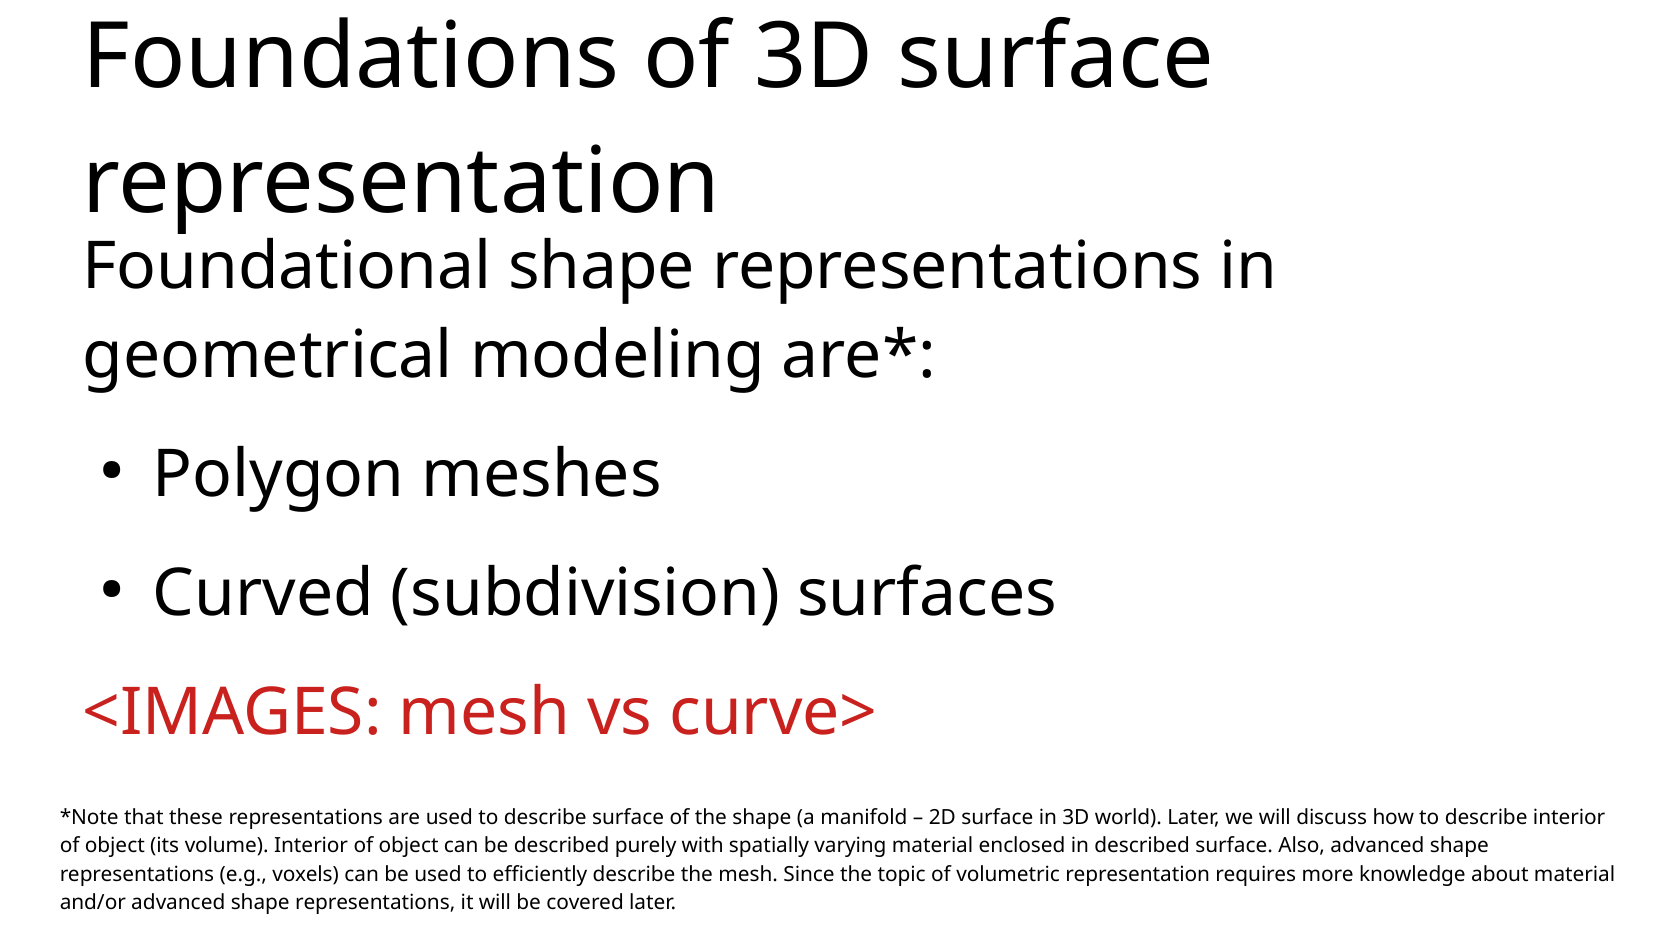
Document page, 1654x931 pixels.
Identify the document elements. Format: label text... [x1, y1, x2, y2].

list Foundational shape representations in geometrical modeling are*: Polygon meshes Curved (subdivision) surfaces <IMAGES: mesh vs curve> [82, 217, 1571, 758]
text_box *Note that these representations are used to describe surface of the shape (a manifold – 2D surface in 3D world). Later, we will discuss how to describe interior of object (its volume). Interior of object can be described purely with spatially varying material enclosed in described surface. Also, advanced shape representations (e.g., voxels) can be used to efficiently describe the mesh. Since the topic of volumetric representation requires more knowledge about material and/or advanced shape representations, it will be covered later. [45, 795, 1636, 907]
title Foundations of 3D surface representation [82, 7, 1571, 217]
